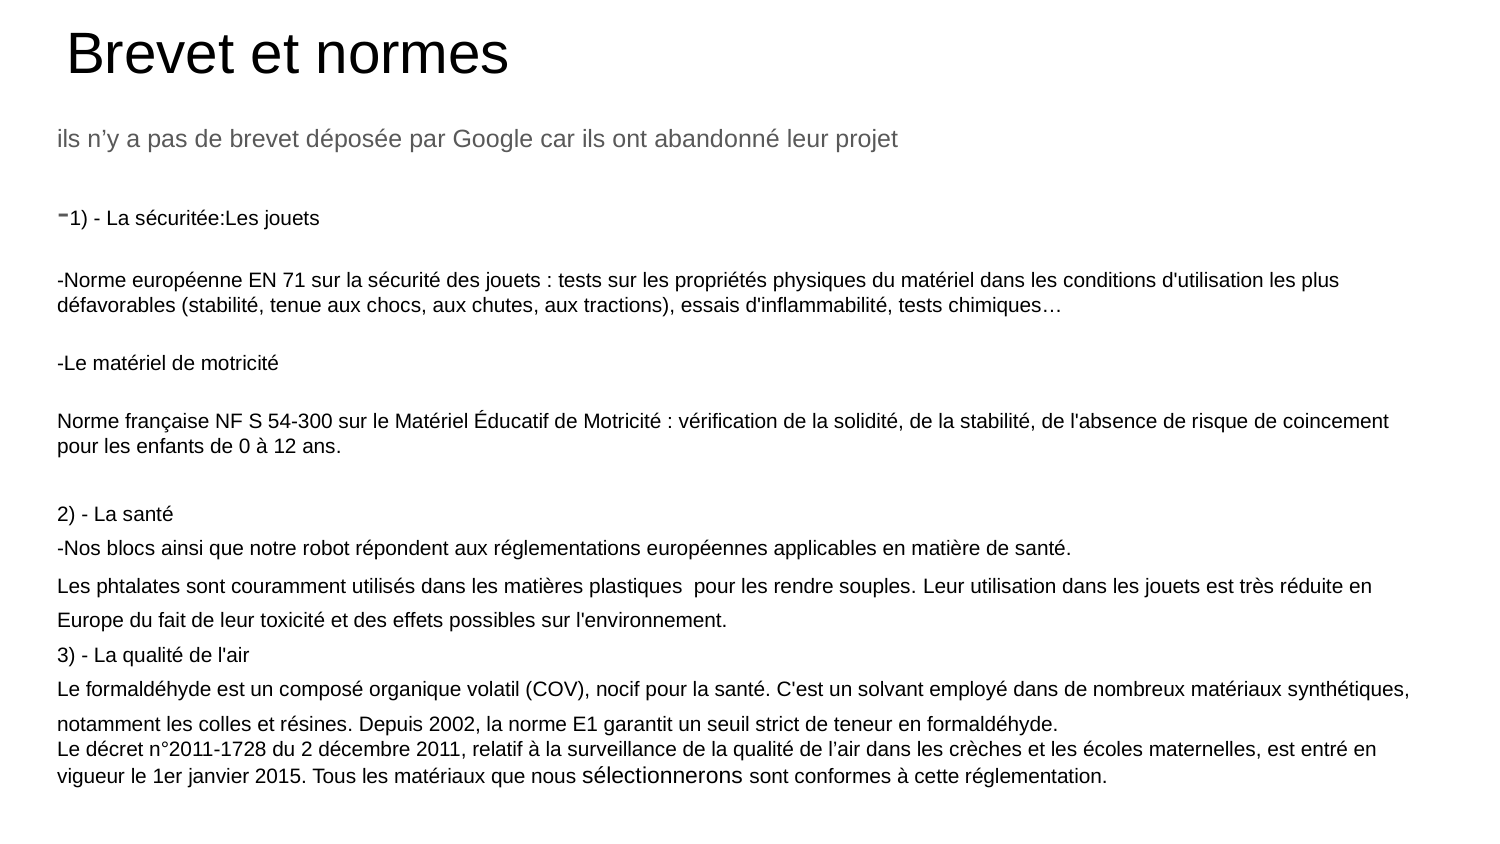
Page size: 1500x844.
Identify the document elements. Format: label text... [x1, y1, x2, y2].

title Brevet et normes [51, 0, 1449, 94]
list ils n’y a pas de brevet déposée par Google car ils ont abandonné leur projet -1) - La sécuritée:Les jouets -Norme européenne EN 71 sur la sécurité des jouets : tests sur les propriétés physiques du matériel dans les conditions d'utilisation les plus défavorables (stabilité, tenue aux chocs, aux chutes, aux tractions), essais d'inflammabilité, tests chimiques… -Le matériel de motricité Norme française NF S 54-300 sur le Matériel Éducatif de Motricité : vérification de la solidité, de la stabilité, de l'absence de risque de coincement pour les enfants de 0 à 12 ans. 2) - La santé -Nos blocs ainsi que notre robot répondent aux réglementations européennes applicables en matière de santé. Les phtalates sont couramment utilisés dans les matières plastiques pour les rendre souples. Leur utilisation dans les jouets est très réduite en Europe du fait de leur toxicité et des effets possibles sur l'environnement. 3) - La qualité de l'air Le formaldéhyde est un composé organique volatil (COV), nocif pour la santé. C'est un solvant employé dans de nombreux matériaux synthétiques, notamment les colles et résines. Depuis 2002, la norme E1 garantit un seuil strict de teneur en formaldéhyde. Le décret n°2011-1728 du 2 décembre 2011, relatif à la surveillance de la qualité de l’air dans les crèches et les écoles maternelles, est entré en vigueur le 1er janvier 2015. Tous les matériaux que nous sélectionnerons sont conformes à cette réglementation. [42, 94, 1440, 844]
